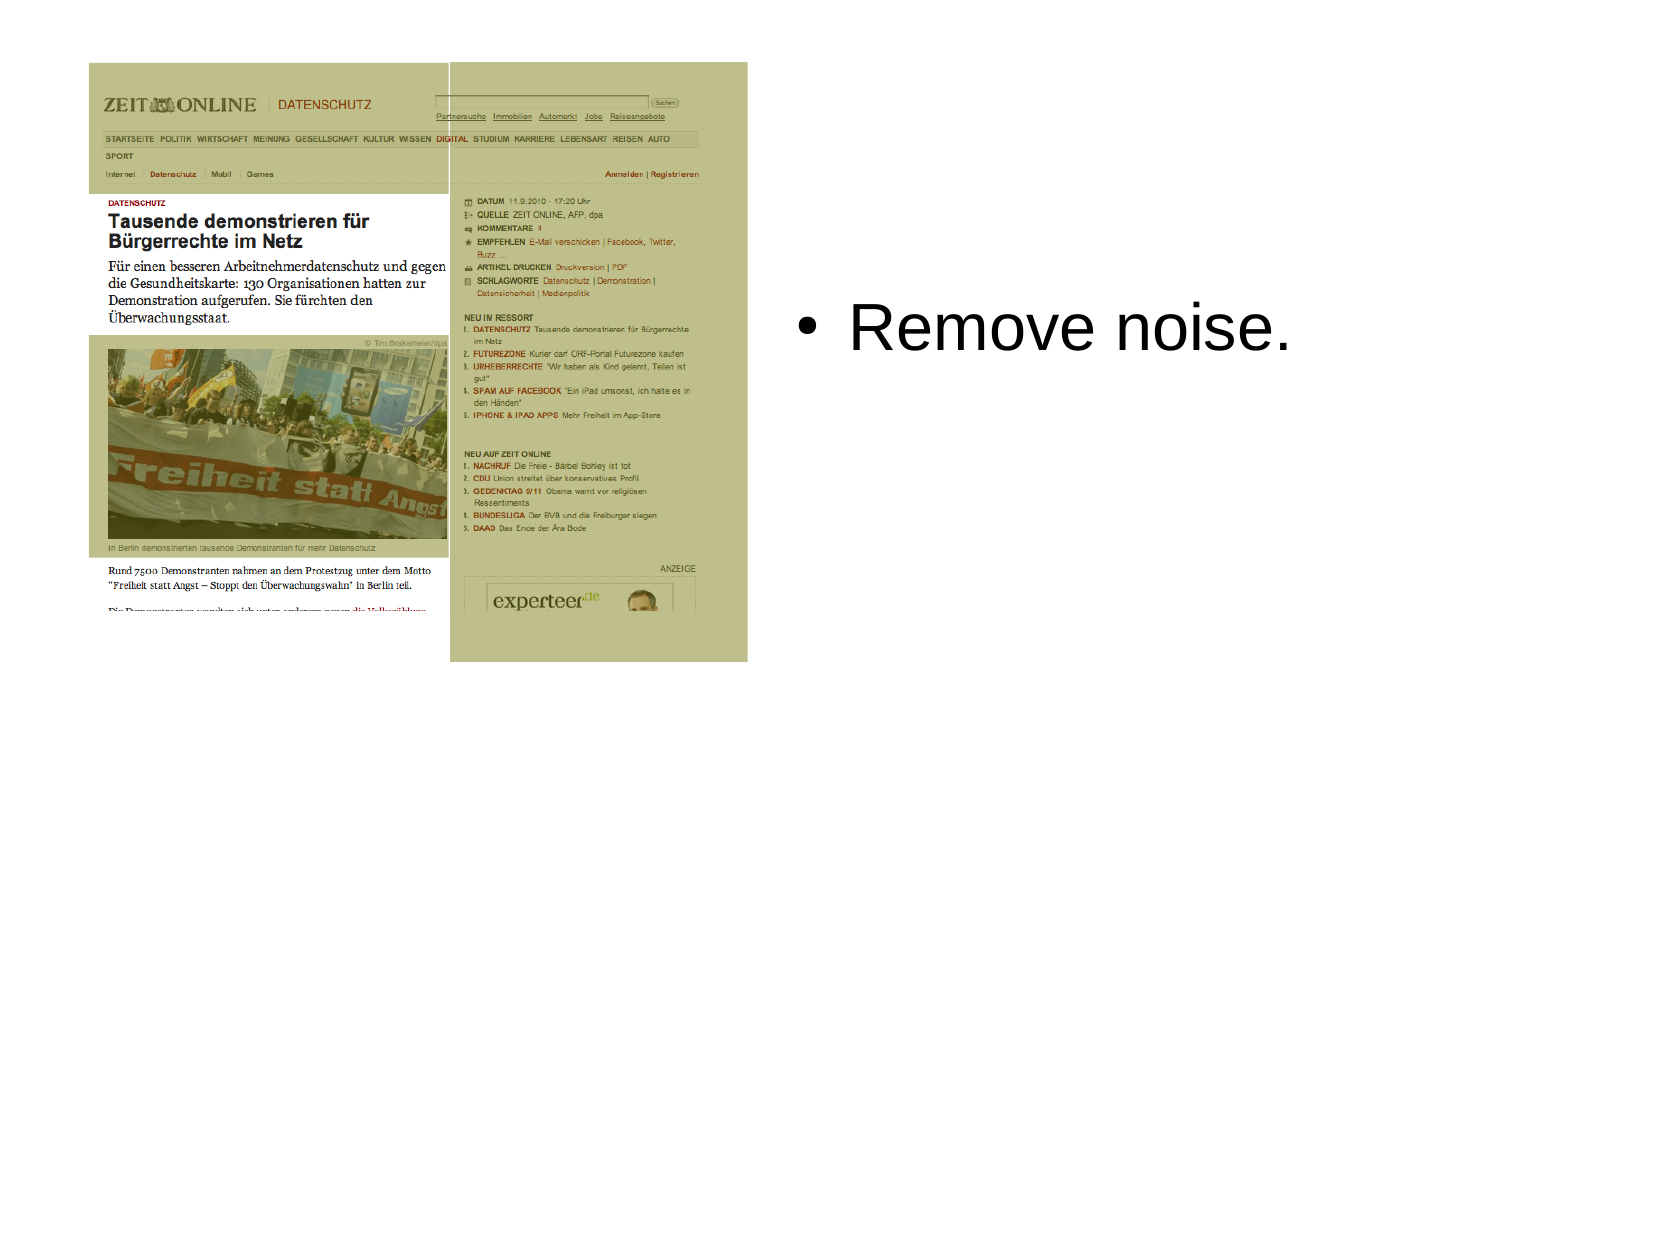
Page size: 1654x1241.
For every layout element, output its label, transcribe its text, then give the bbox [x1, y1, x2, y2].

text_box [88, 335, 449, 558]
list Remove noise. [777, 290, 1571, 1094]
picture [97, 90, 450, 611]
text_box [450, 62, 748, 662]
text_box [88, 62, 449, 194]
